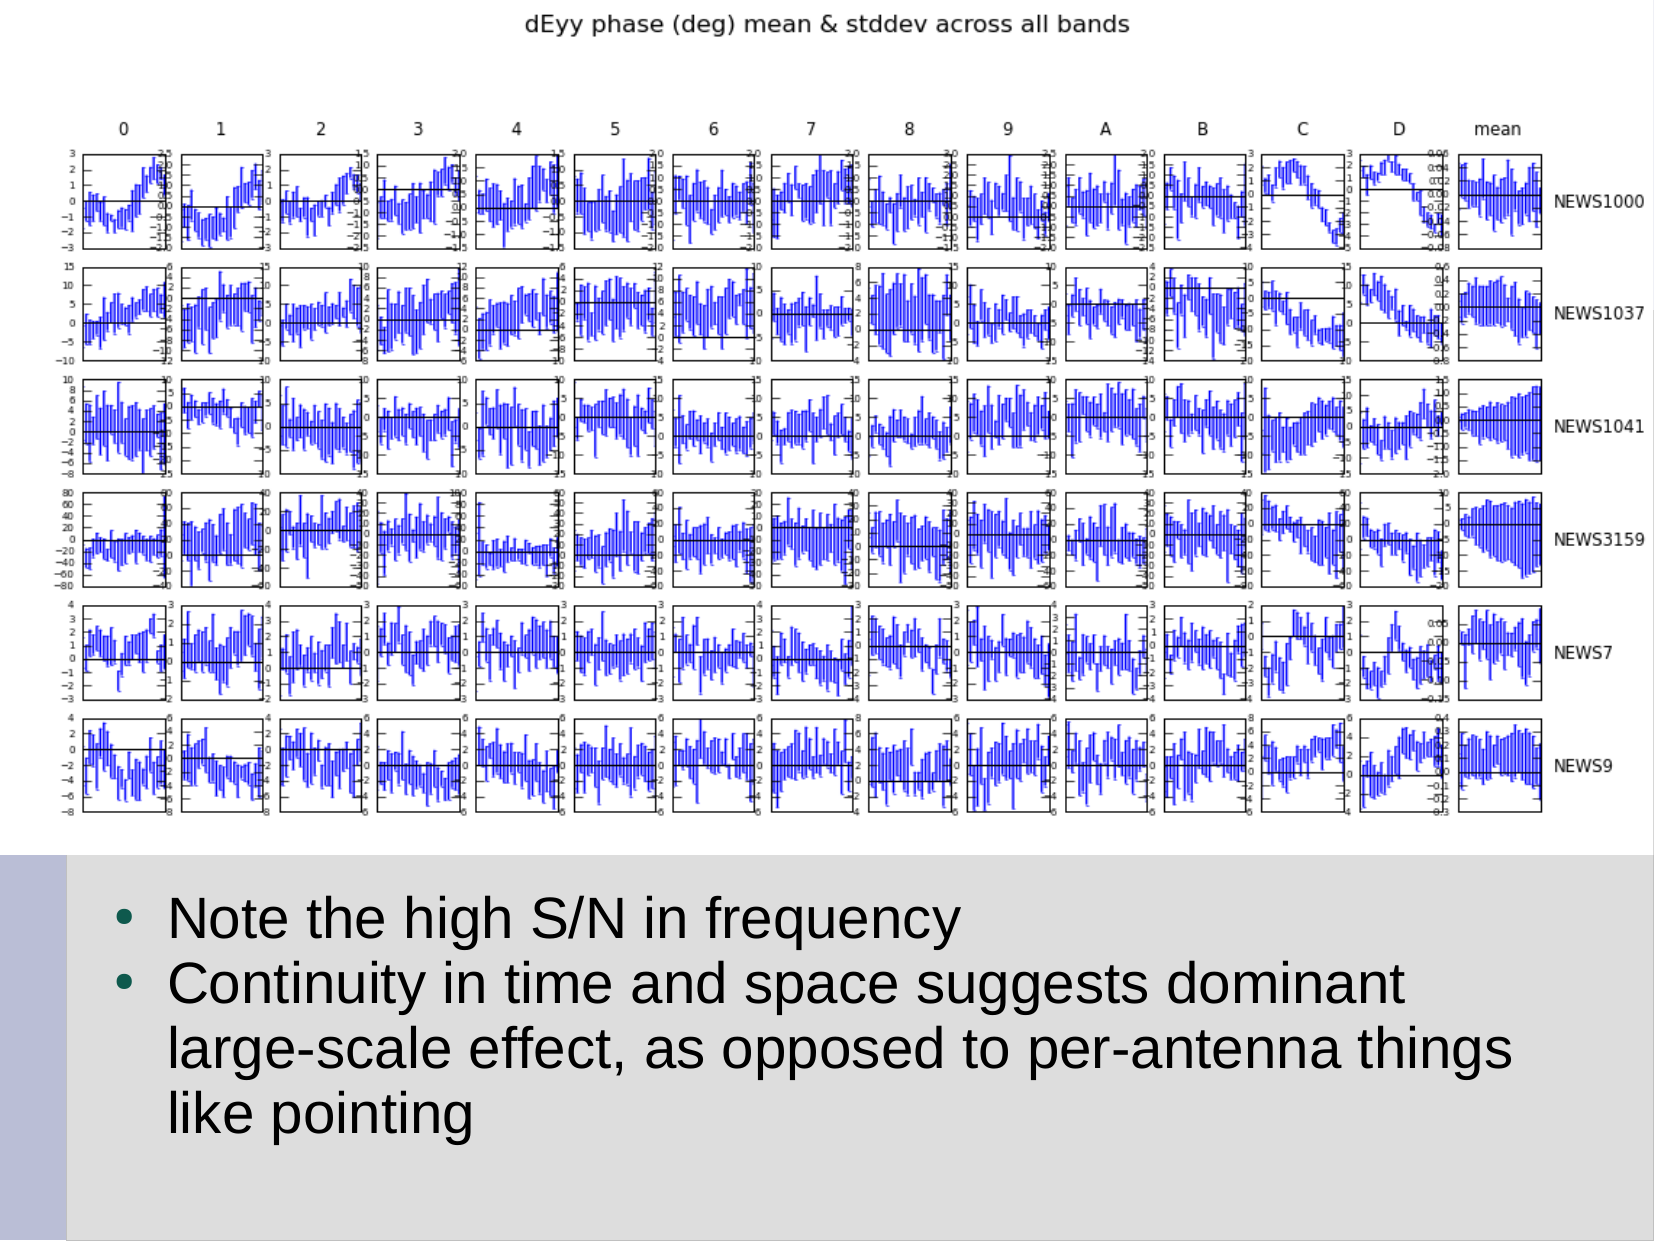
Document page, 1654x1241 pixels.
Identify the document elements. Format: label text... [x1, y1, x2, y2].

picture [0, 0, 1654, 855]
list Note the high S/N in frequency Continuity in time and space suggests dominant large-scale effect, as opposed to per-antenna things like pointing [96, 885, 1536, 1195]
